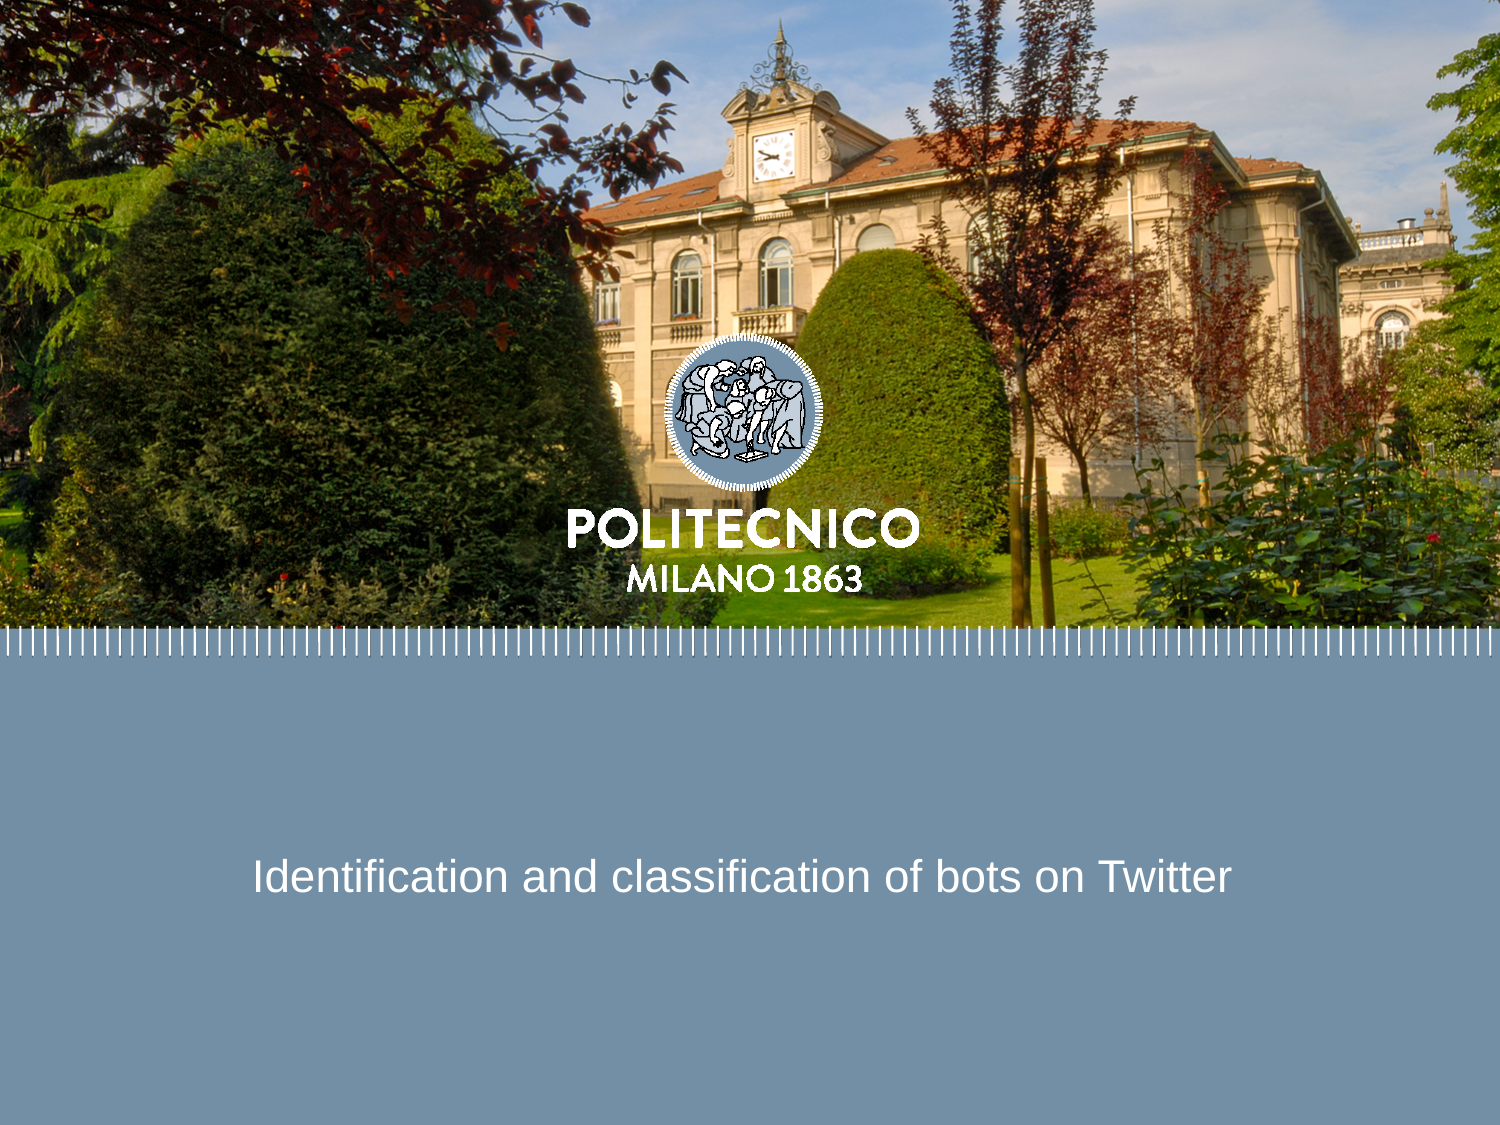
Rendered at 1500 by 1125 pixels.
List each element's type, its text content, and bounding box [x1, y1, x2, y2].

text_box [0, 628, 1500, 1125]
picture [0, 0, 1500, 628]
text_box Identification and classification of bots on Twitter [105, 839, 1381, 1059]
